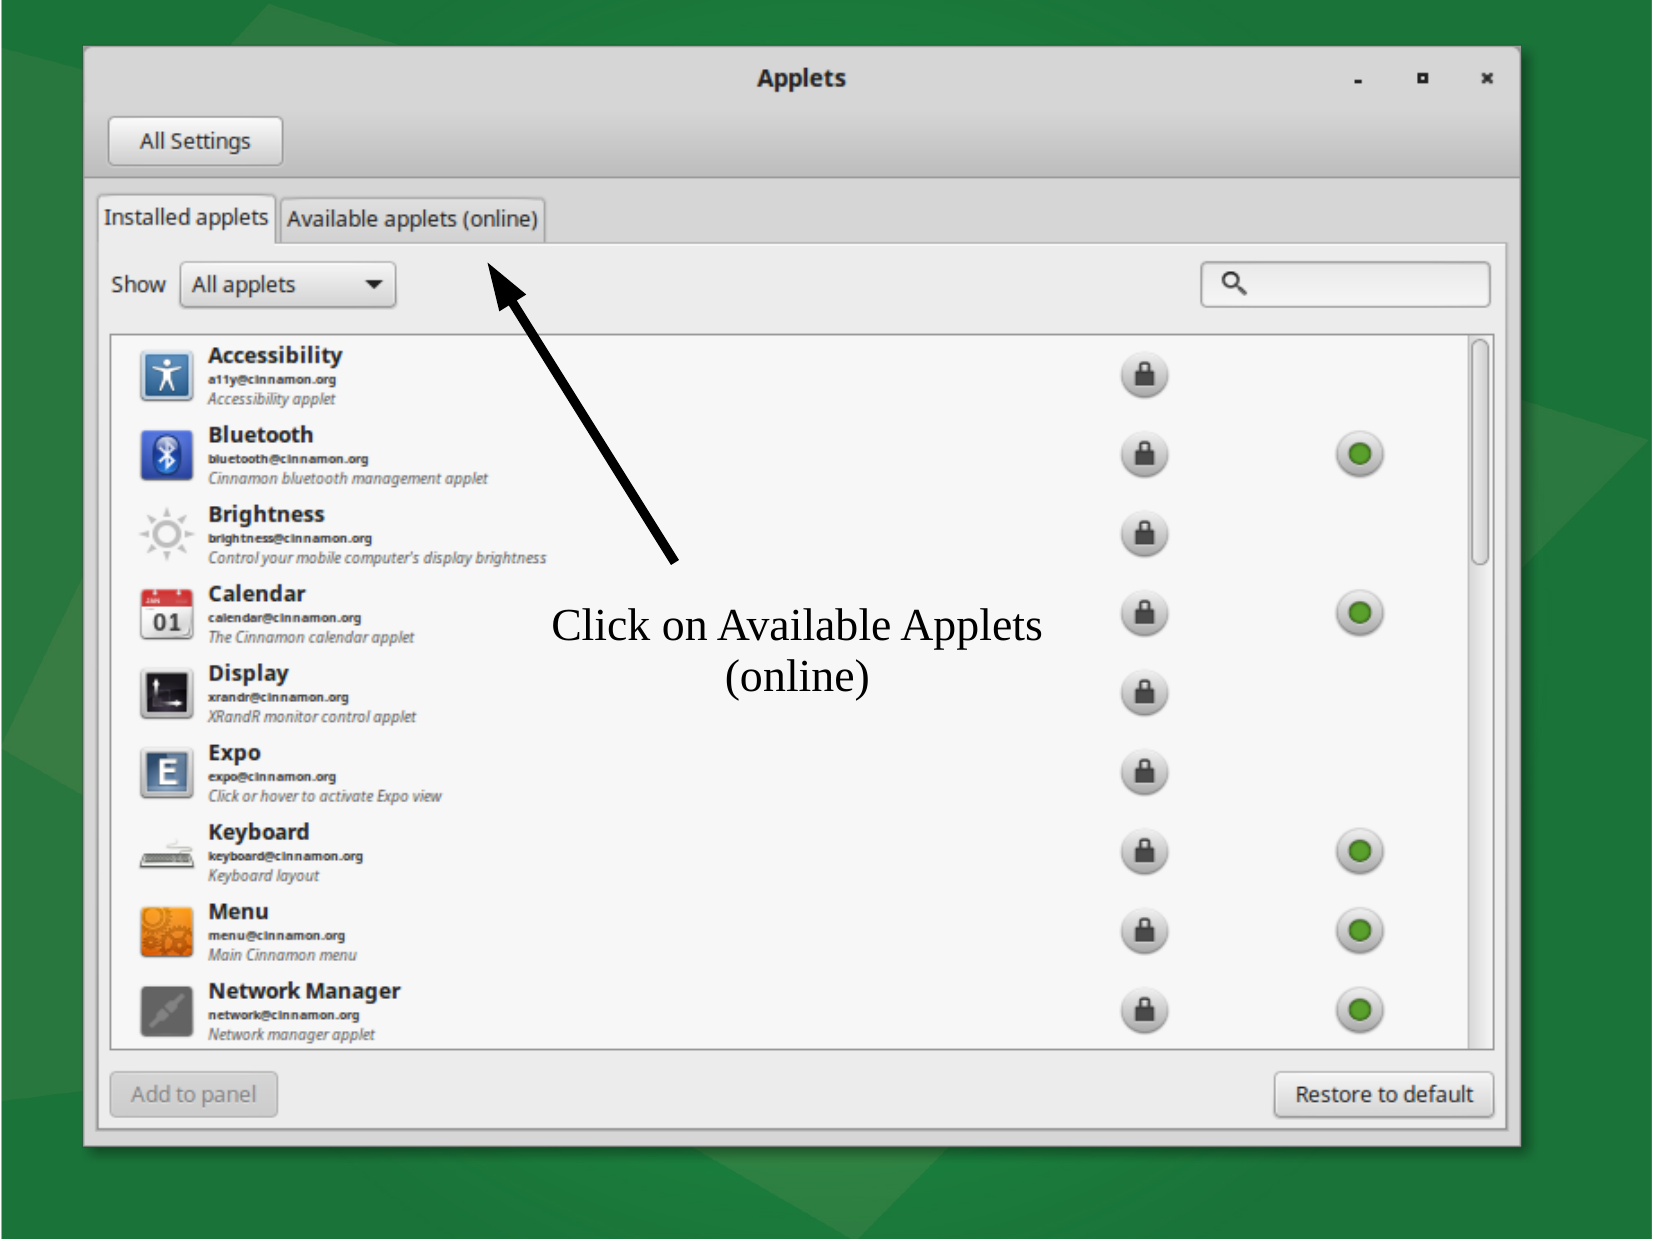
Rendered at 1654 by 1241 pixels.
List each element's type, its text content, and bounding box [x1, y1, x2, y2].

picture [0, 0, 1652, 1241]
list Click on Available Applets (online) [473, 600, 1051, 826]
